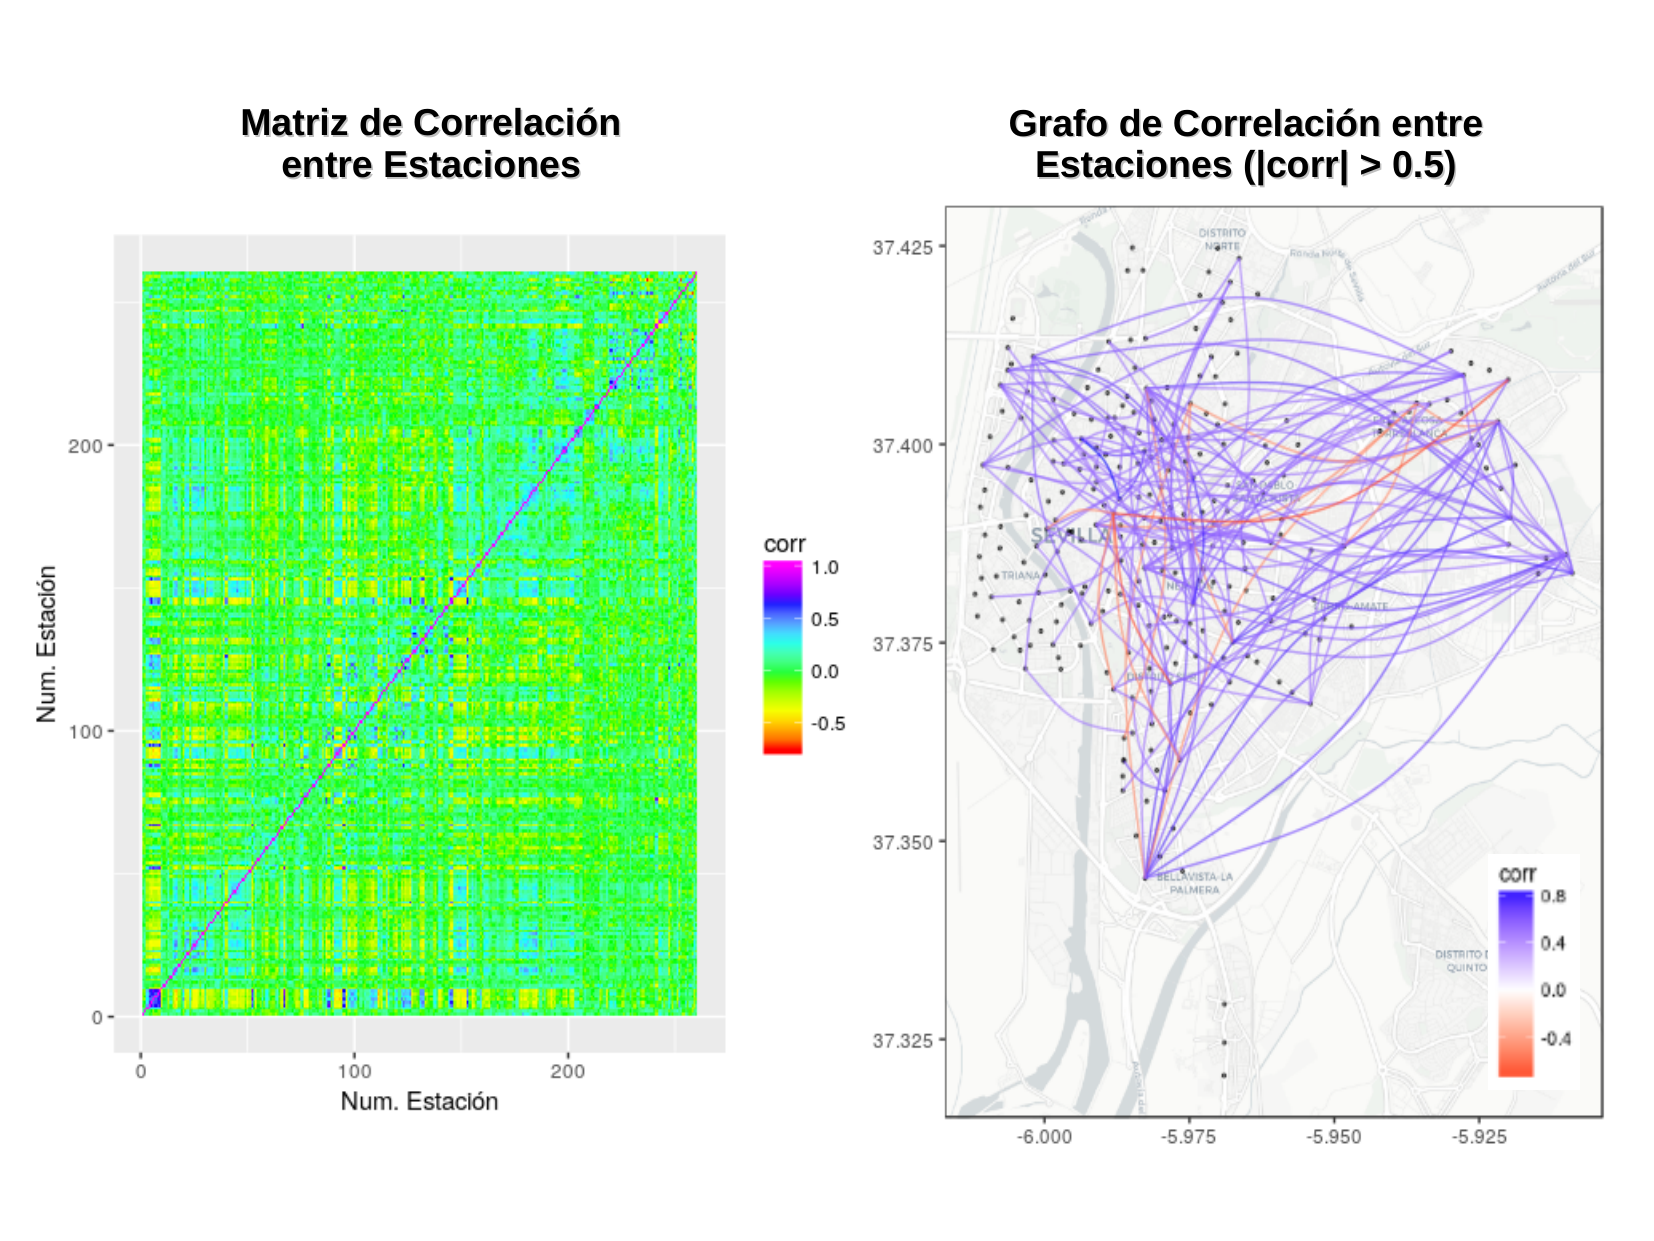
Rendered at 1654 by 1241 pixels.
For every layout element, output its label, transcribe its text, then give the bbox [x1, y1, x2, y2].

text_box Grafo de Correlación entre Estaciones (|corr| > 0.5) [897, 94, 1595, 236]
picture [25, 194, 1613, 1152]
text_box Matriz de Correlación entre Estaciones [200, 94, 662, 194]
